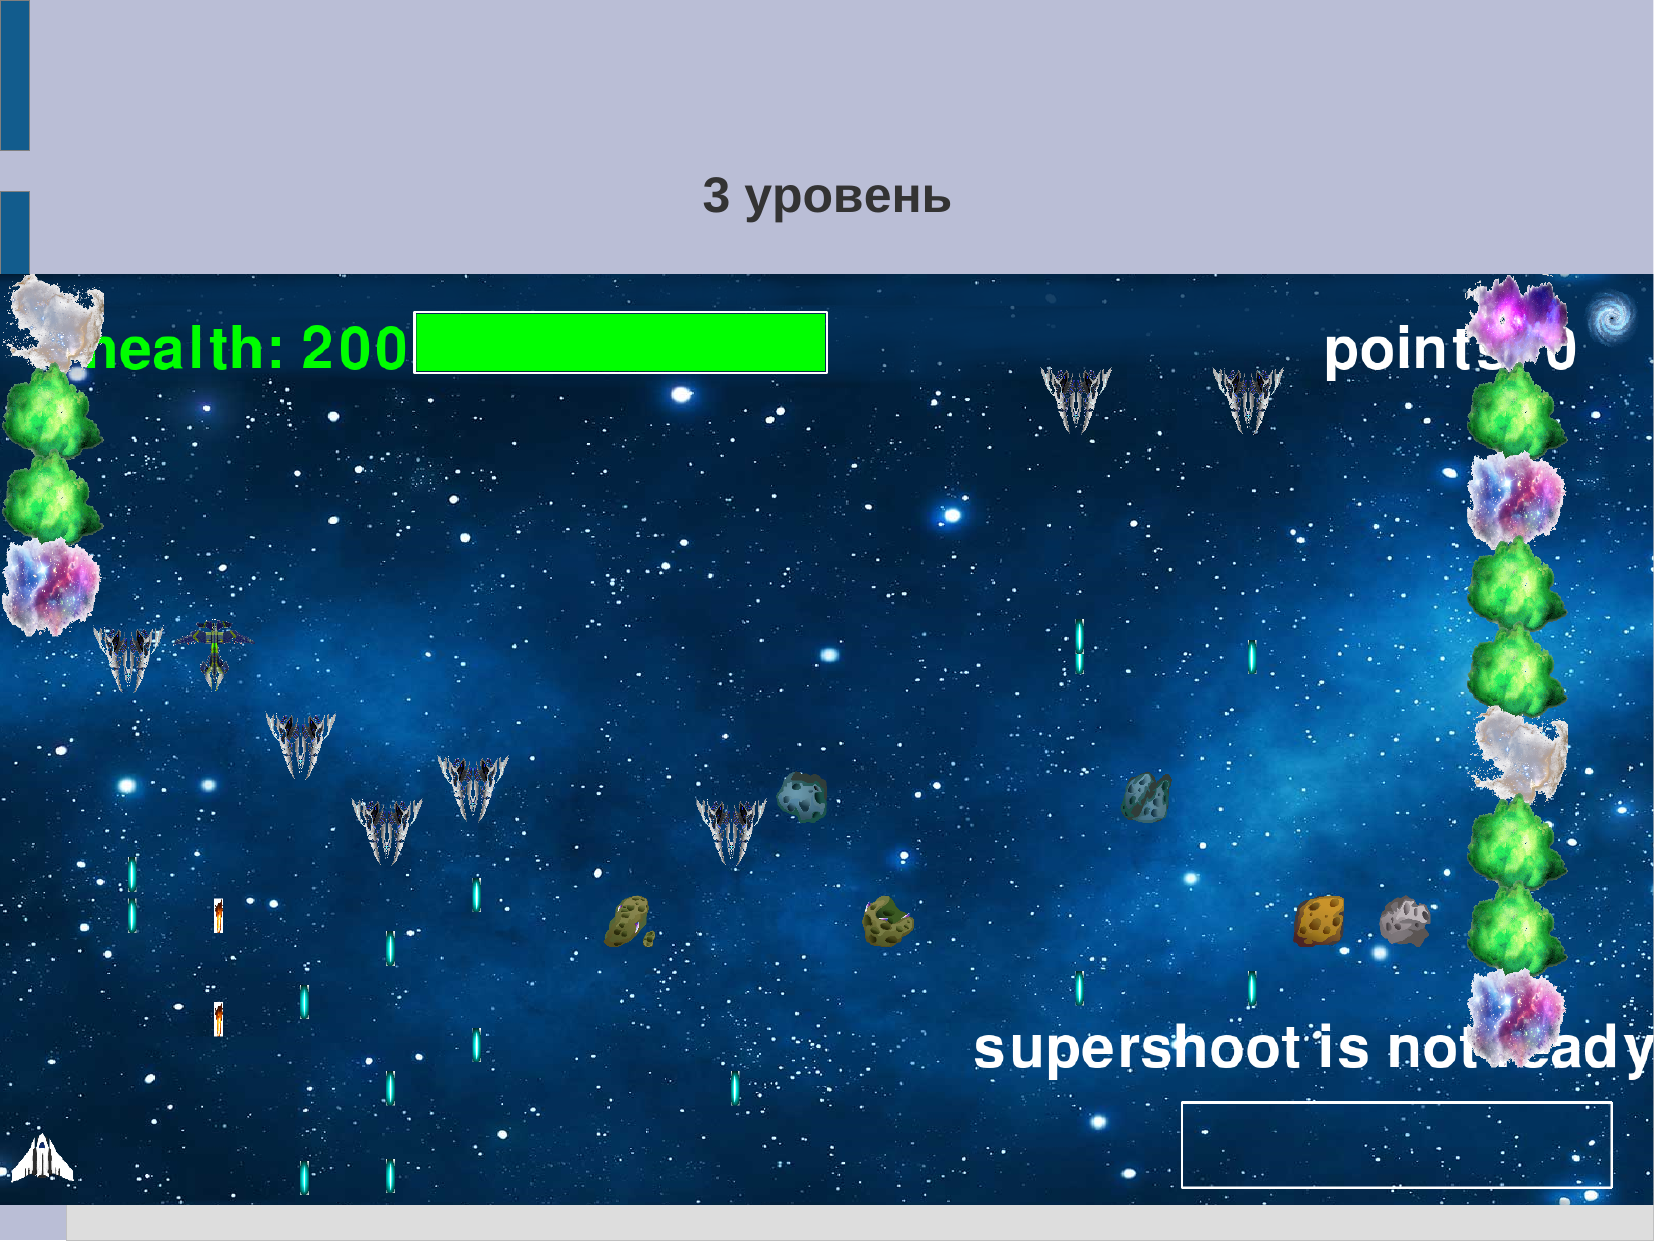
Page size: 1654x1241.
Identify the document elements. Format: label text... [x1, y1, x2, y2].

picture [0, 274, 1654, 1205]
title 3 уровень [121, 91, 1534, 274]
